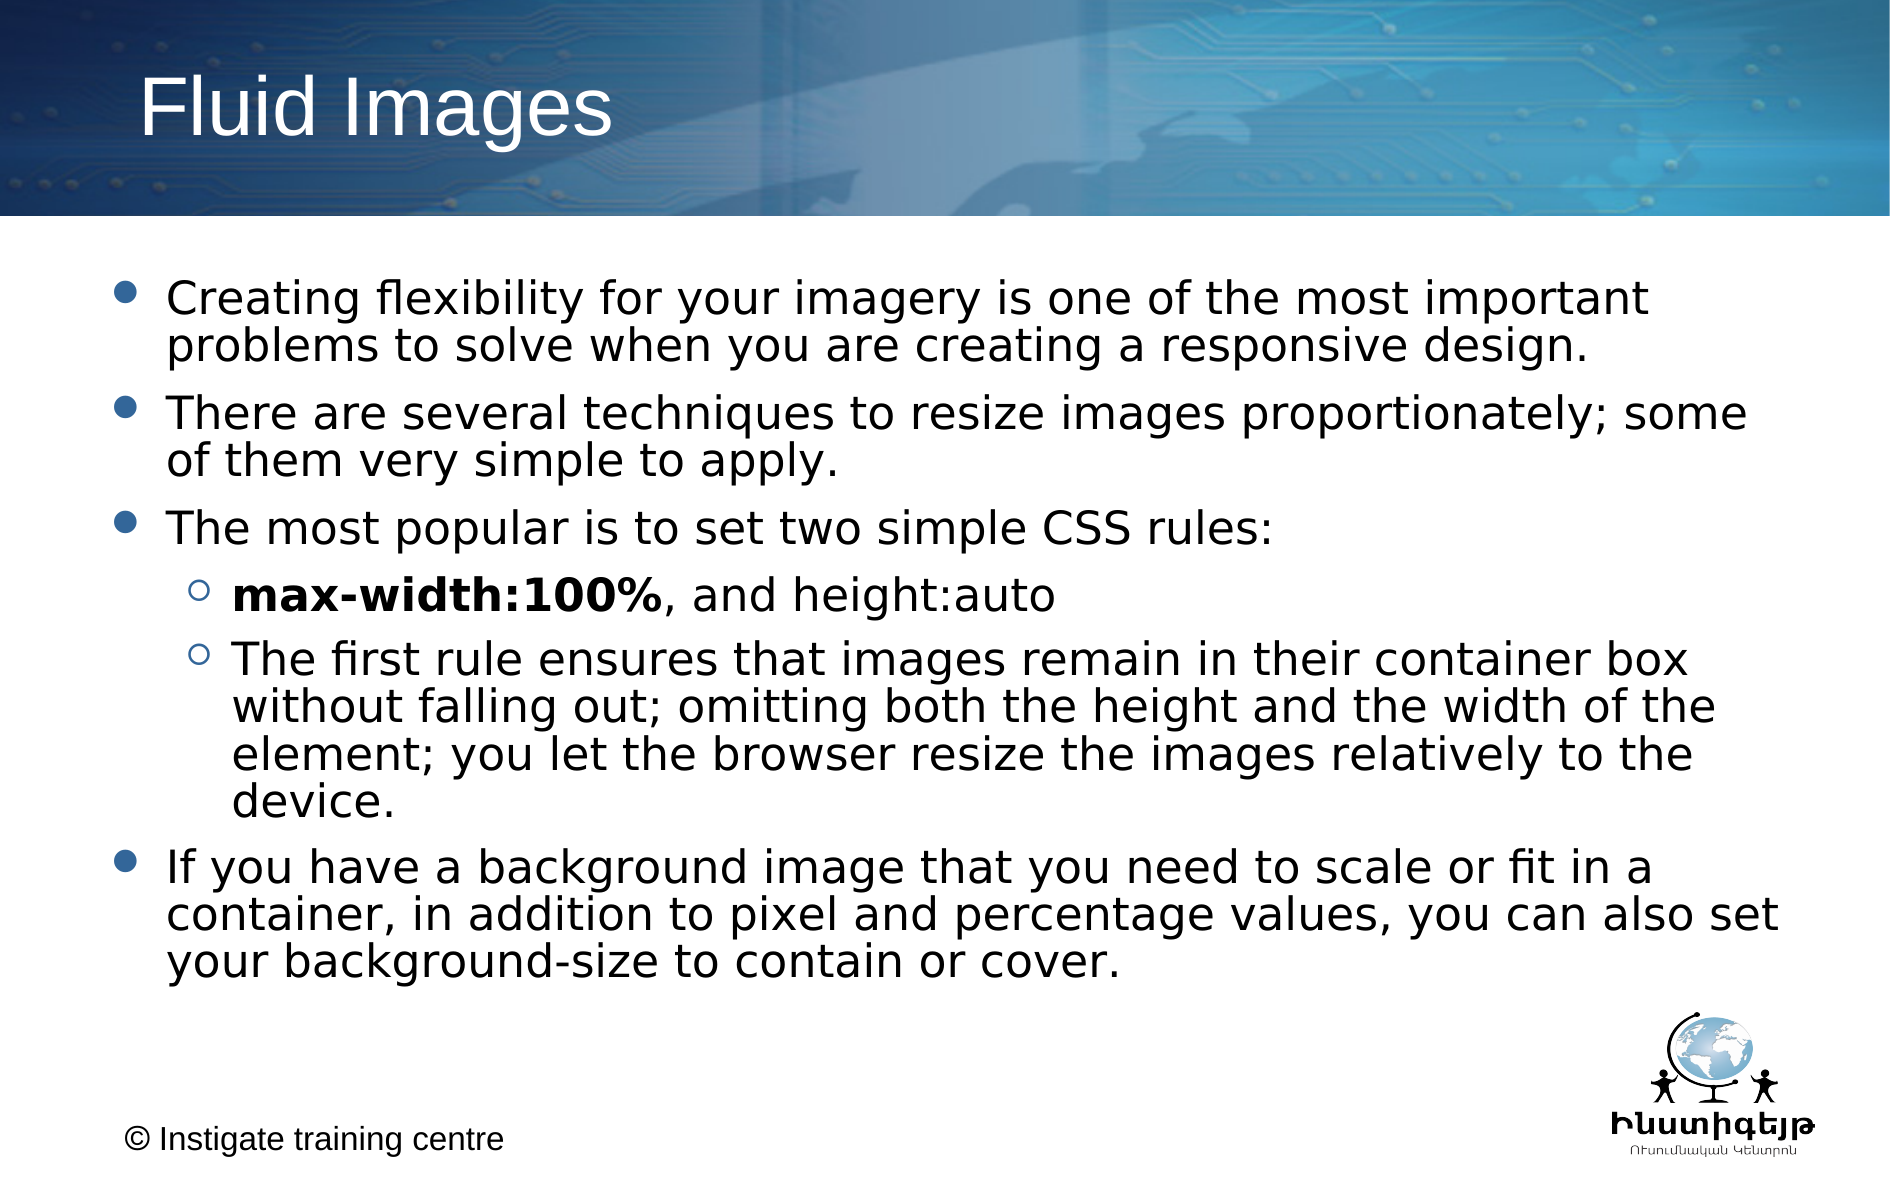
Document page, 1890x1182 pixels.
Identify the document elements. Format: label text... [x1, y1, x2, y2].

picture [0, 0, 1890, 216]
picture [1612, 1012, 1815, 1157]
list Creating flexibility for your imagery is one of the most important problems to solve when you are creating a responsive design. There are several techniques to resize images proportionately; some of them very simple to apply. The most popular is to set two simple CSS rules: max-width:100%, and height:auto The first rule ensures that images remain in their container box without falling out; omitting both the height and the width of the element; you let the browser resize the images relatively to the device. If you have a background image that you need to scale or fit in a container, in addition to pixel and percentage values, you can also set your background-size to contain or cover. [110, 276, 1801, 303]
